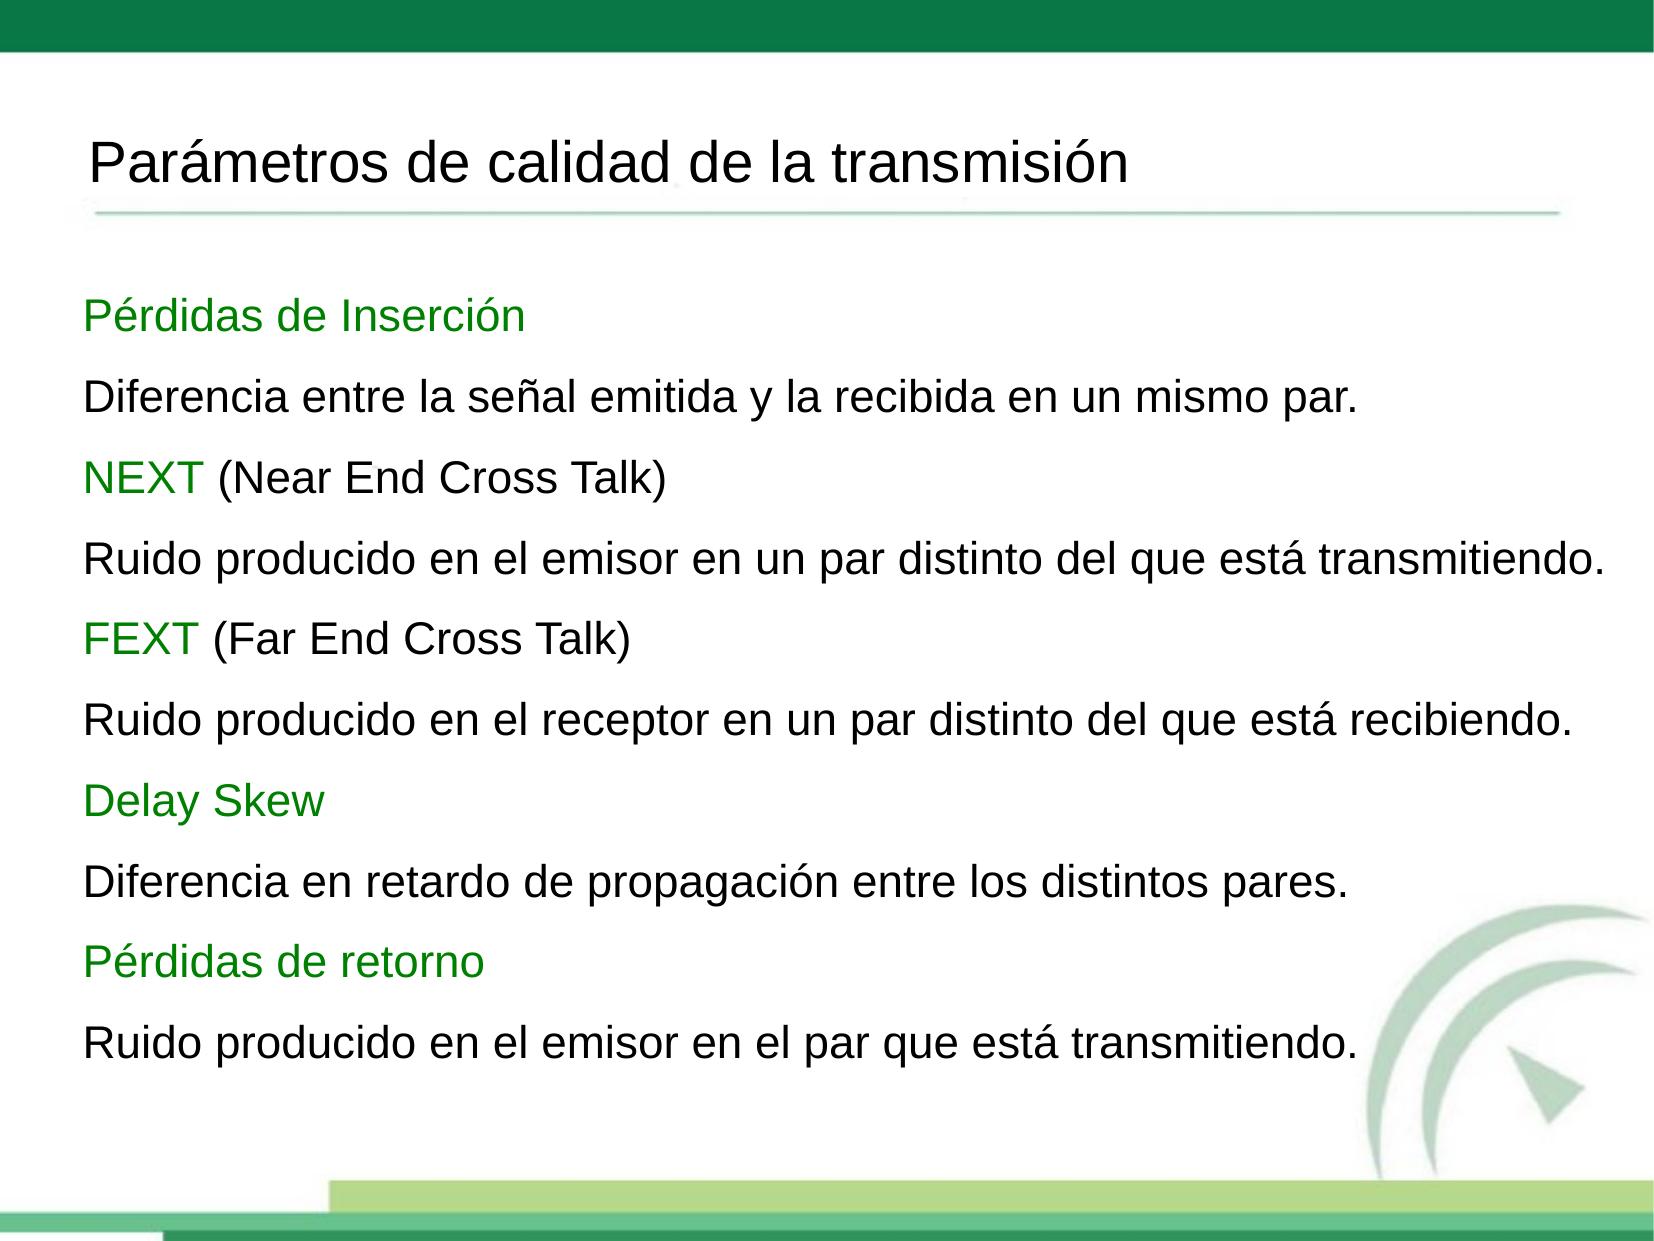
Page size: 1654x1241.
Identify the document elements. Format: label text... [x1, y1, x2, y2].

title Parámetros de calidad de la transmisión [88, 66, 1577, 259]
picture [0, 0, 1654, 1241]
list Pérdidas de Inserción Diferencia entre la señal emitida y la recibida en un mismo par. NEXT (Near End Cross Talk) Ruido producido en el emisor en un par distinto del que está transmitiendo. FEXT (Far End Cross Talk) Ruido producido en el receptor en un par distinto del que está recibiendo. Delay Skew Diferencia en retardo de propagación entre los distintos pares. Pérdidas de retorno Ruido producido en el emisor en el par que está transmitiendo. [82, 290, 1625, 1150]
